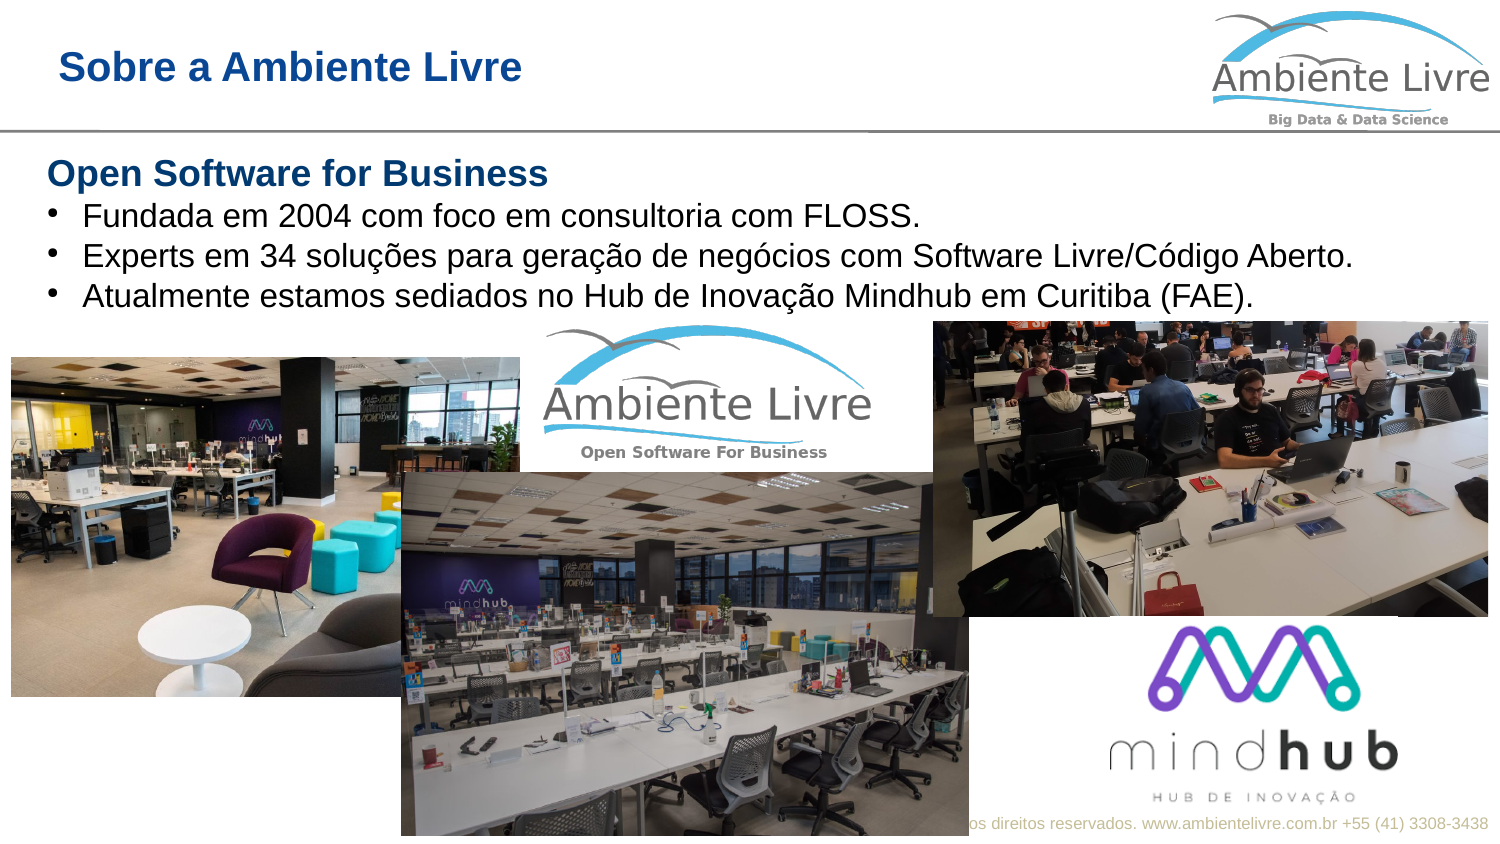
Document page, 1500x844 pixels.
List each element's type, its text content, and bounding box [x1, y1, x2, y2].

text_box Open Software for Business Fundada em 2004 com foco em consultoria com FLOSS. Experts em 34 soluções para geração de negócios com Software Livre/Código Aberto. Atualmente estamos sediados no Hub de Inovação Mindhub em Curitiba (FAE). [32, 141, 1453, 322]
picture [1212, 11, 1489, 127]
picture [11, 204, 1489, 836]
title Sobre a Ambiente Livre [43, 8, 1127, 129]
